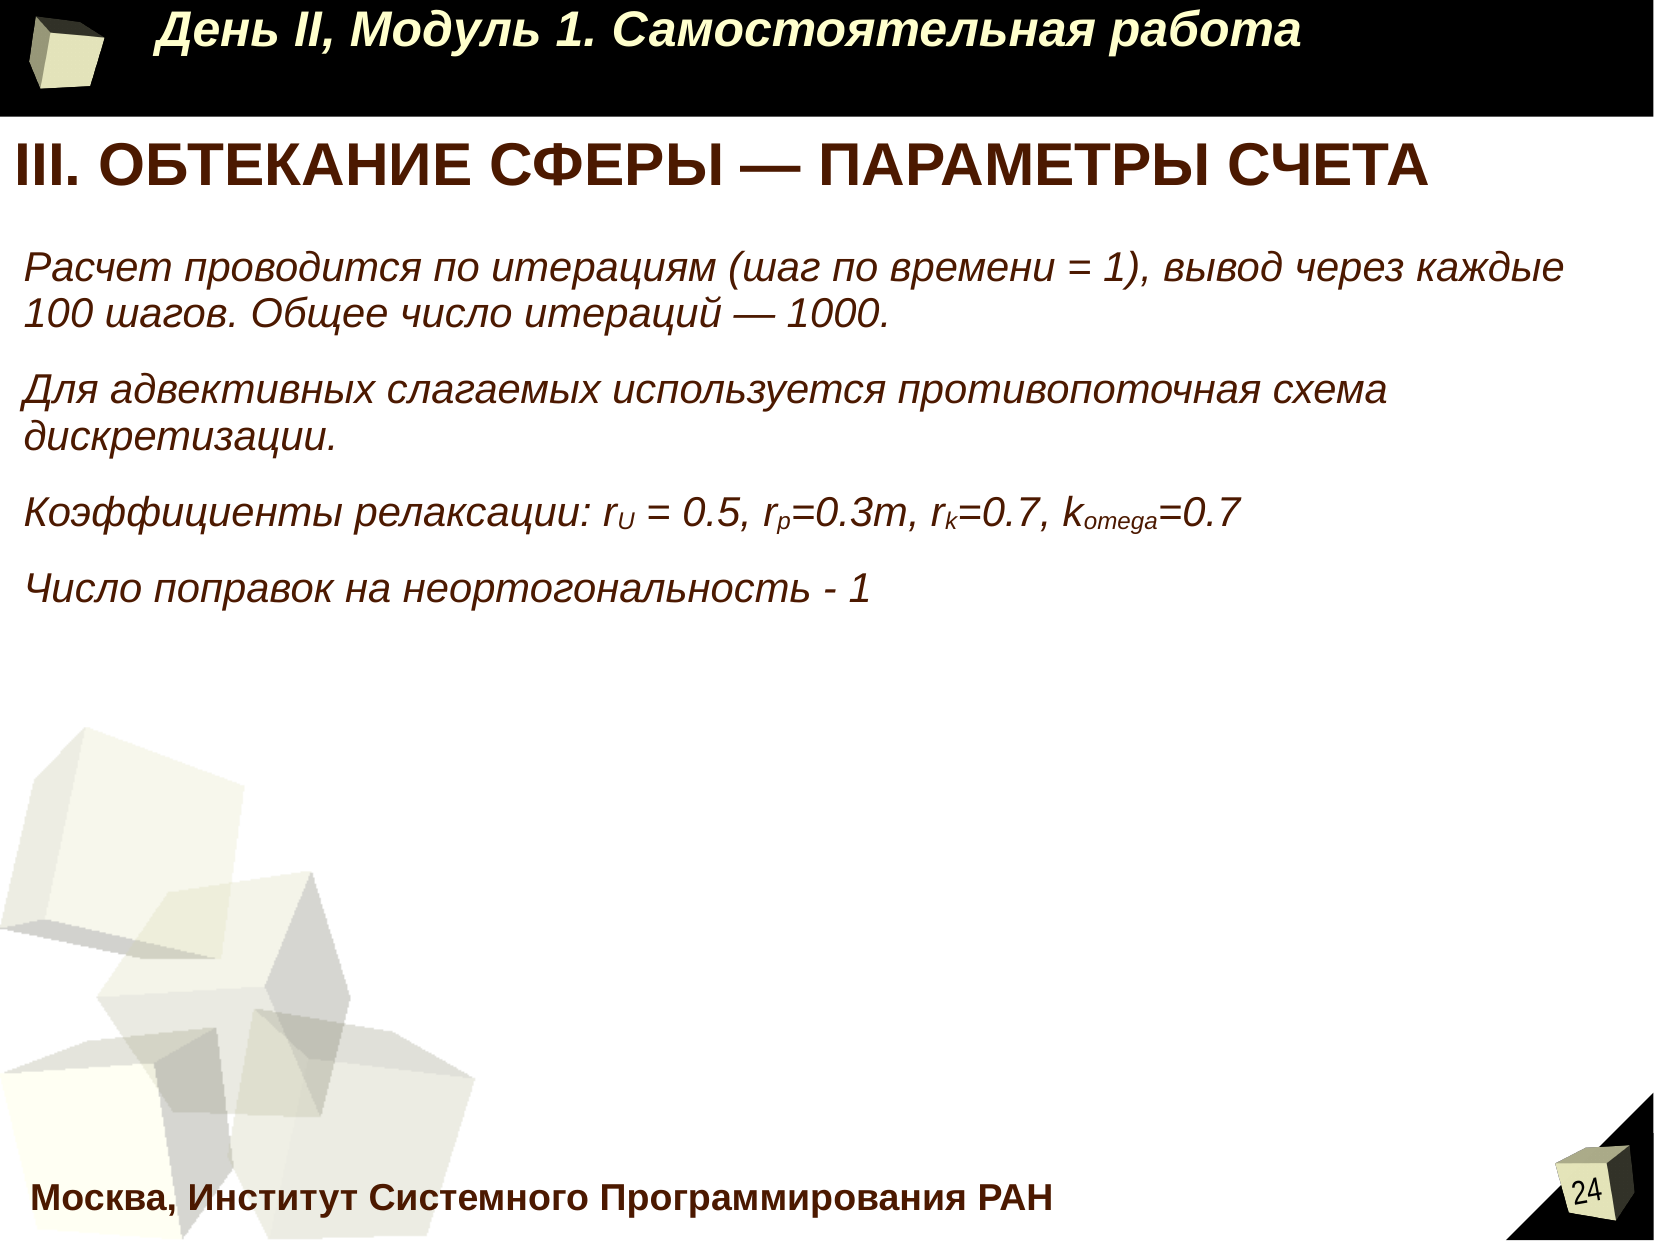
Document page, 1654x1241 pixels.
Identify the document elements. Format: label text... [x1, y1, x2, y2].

picture [464, 1193, 472, 1198]
picture [0, 726, 477, 1241]
text_box Расчет проводится по итерациям (шаг по времени = 1), вывод через каждые 100 шагов. Общее число итераций — 1000. Для адвективных слагаемых используется противопоточная схема дискретизации. Коэффициенты релаксации: rU = 0.5, rp=0.3m, rk=0.7, komega=0.7 Число поправок на неортогональность - 1 [8, 236, 1654, 633]
text_box III. ОБТЕКАНИЕ СФЕРЫ — ПАРАМЕТРЫ СЧЕТА [0, 123, 1654, 213]
